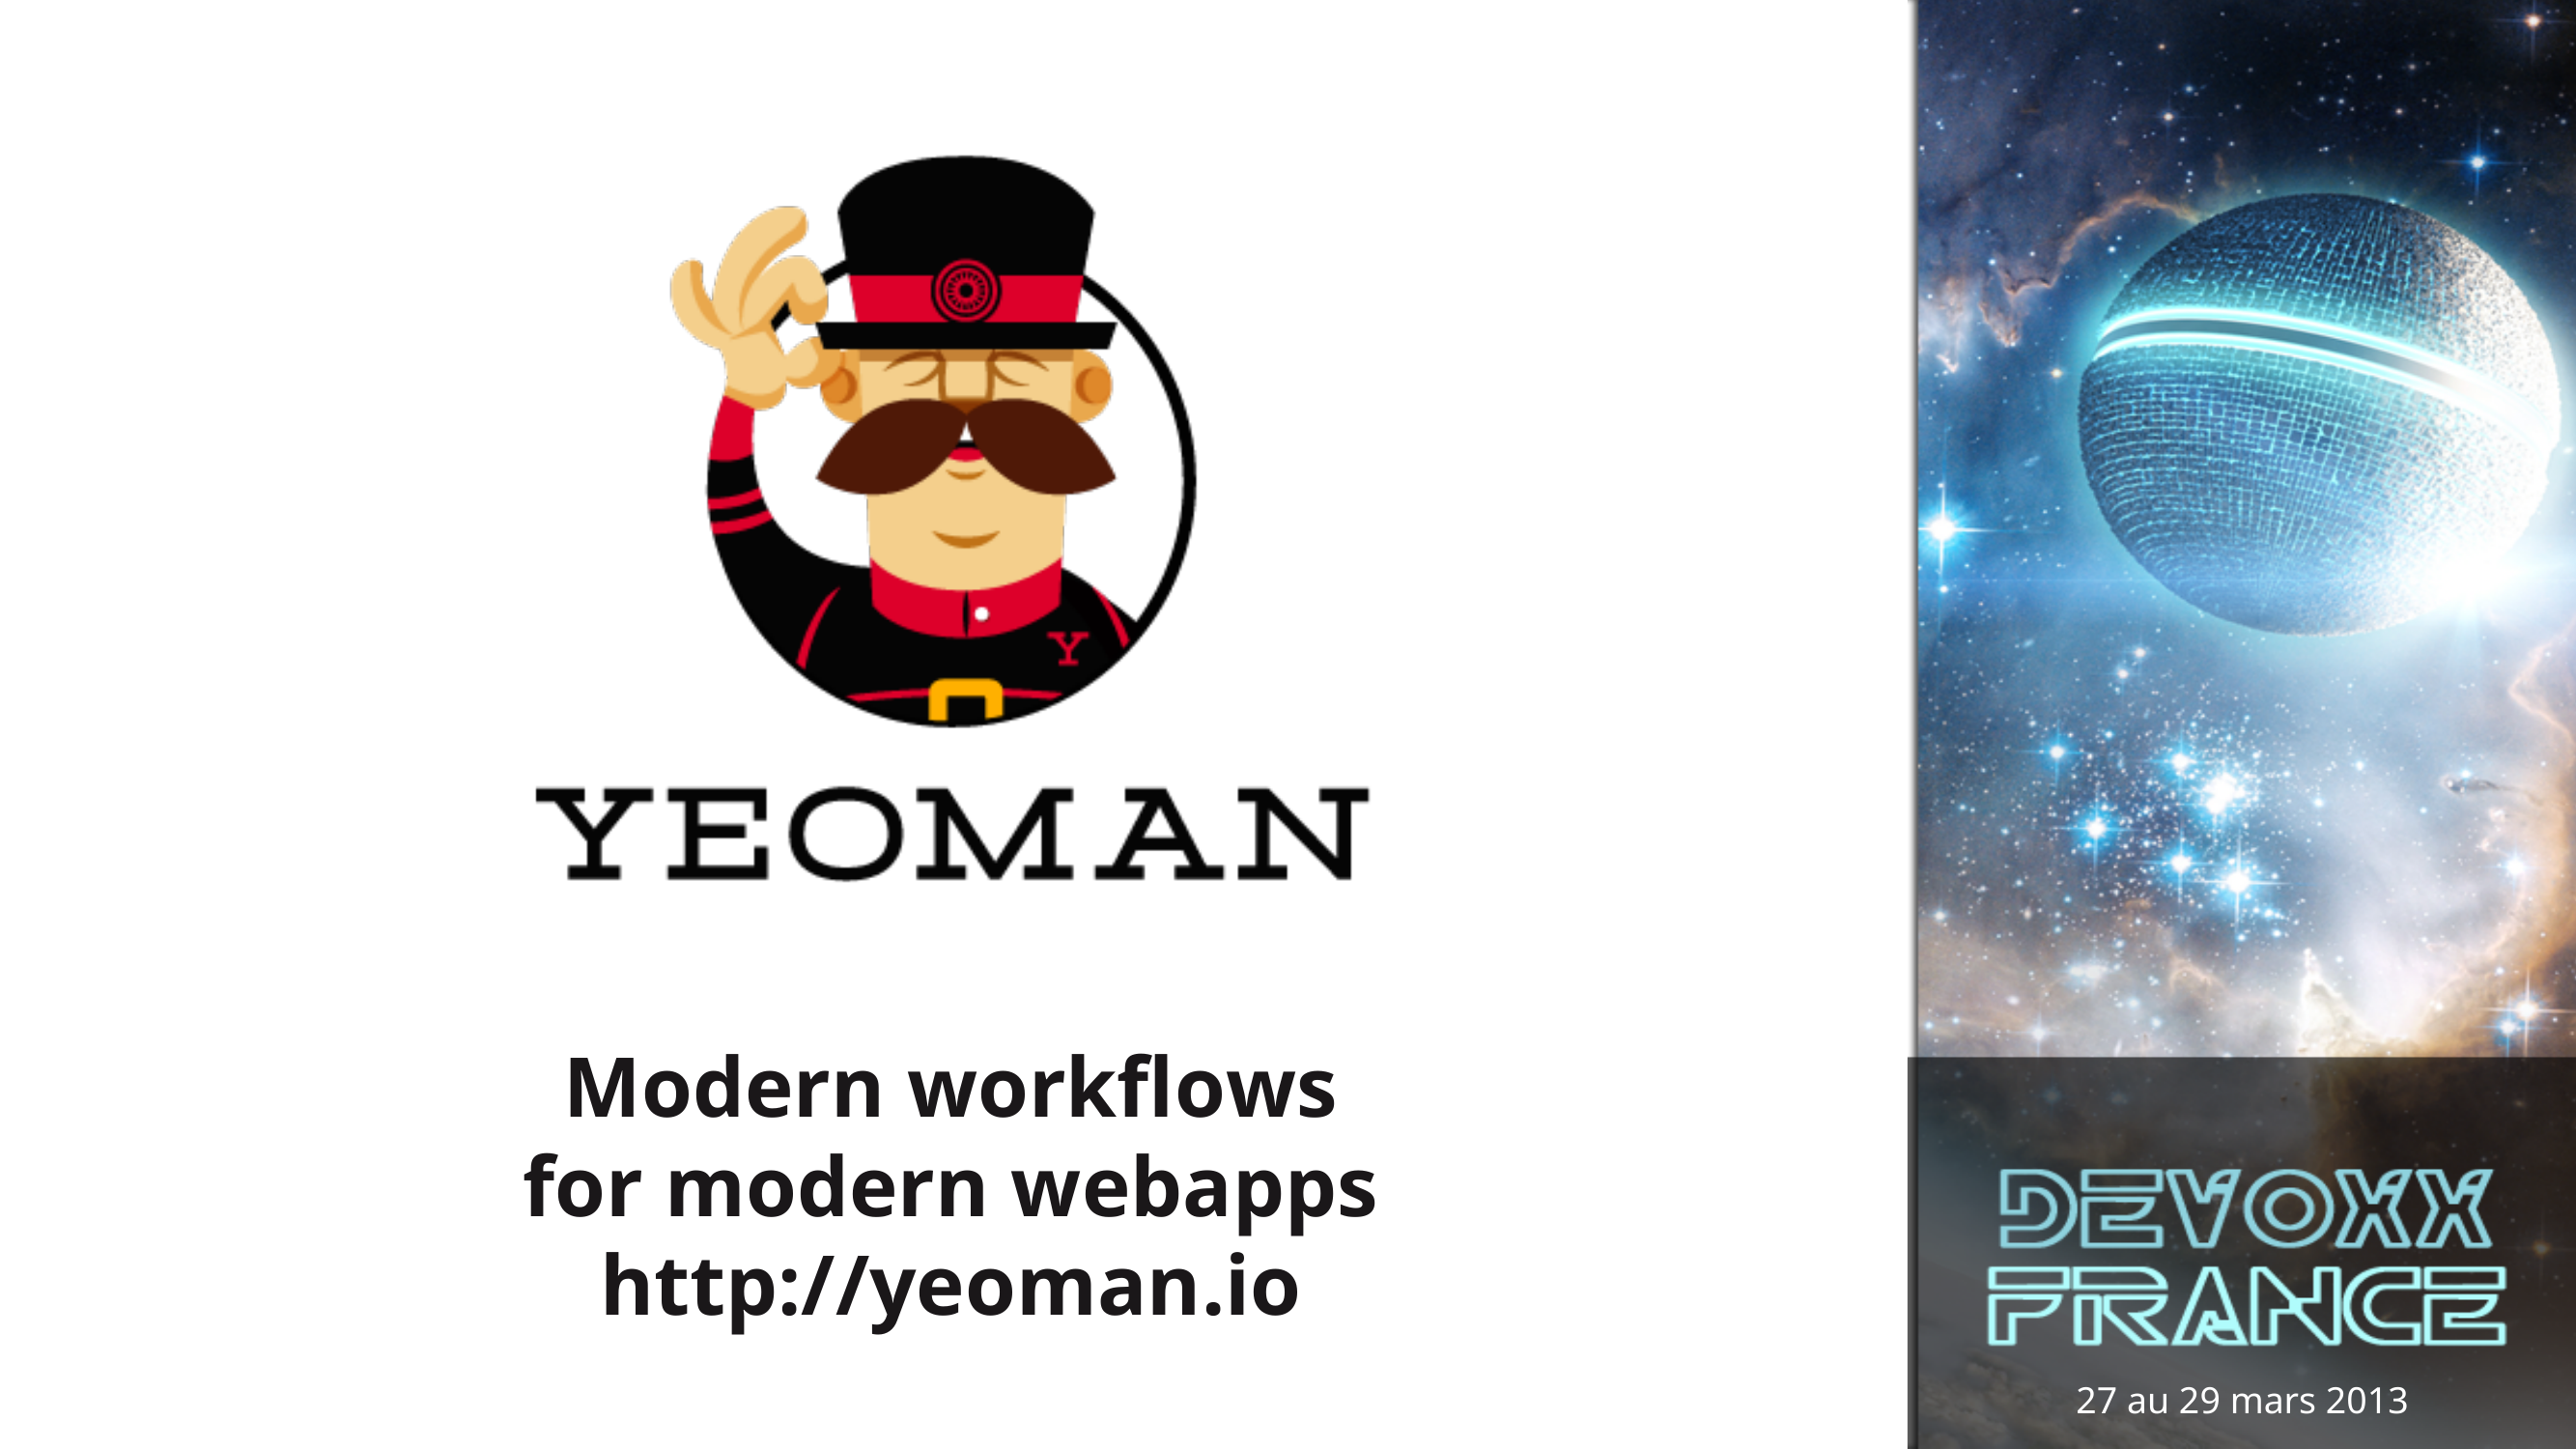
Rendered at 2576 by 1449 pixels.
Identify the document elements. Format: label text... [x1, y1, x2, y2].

picture [490, 136, 1408, 932]
text_box Modern workflows for modern webapps http://yeoman.io [19, 1026, 1882, 1406]
picture [1907, 0, 2576, 1449]
